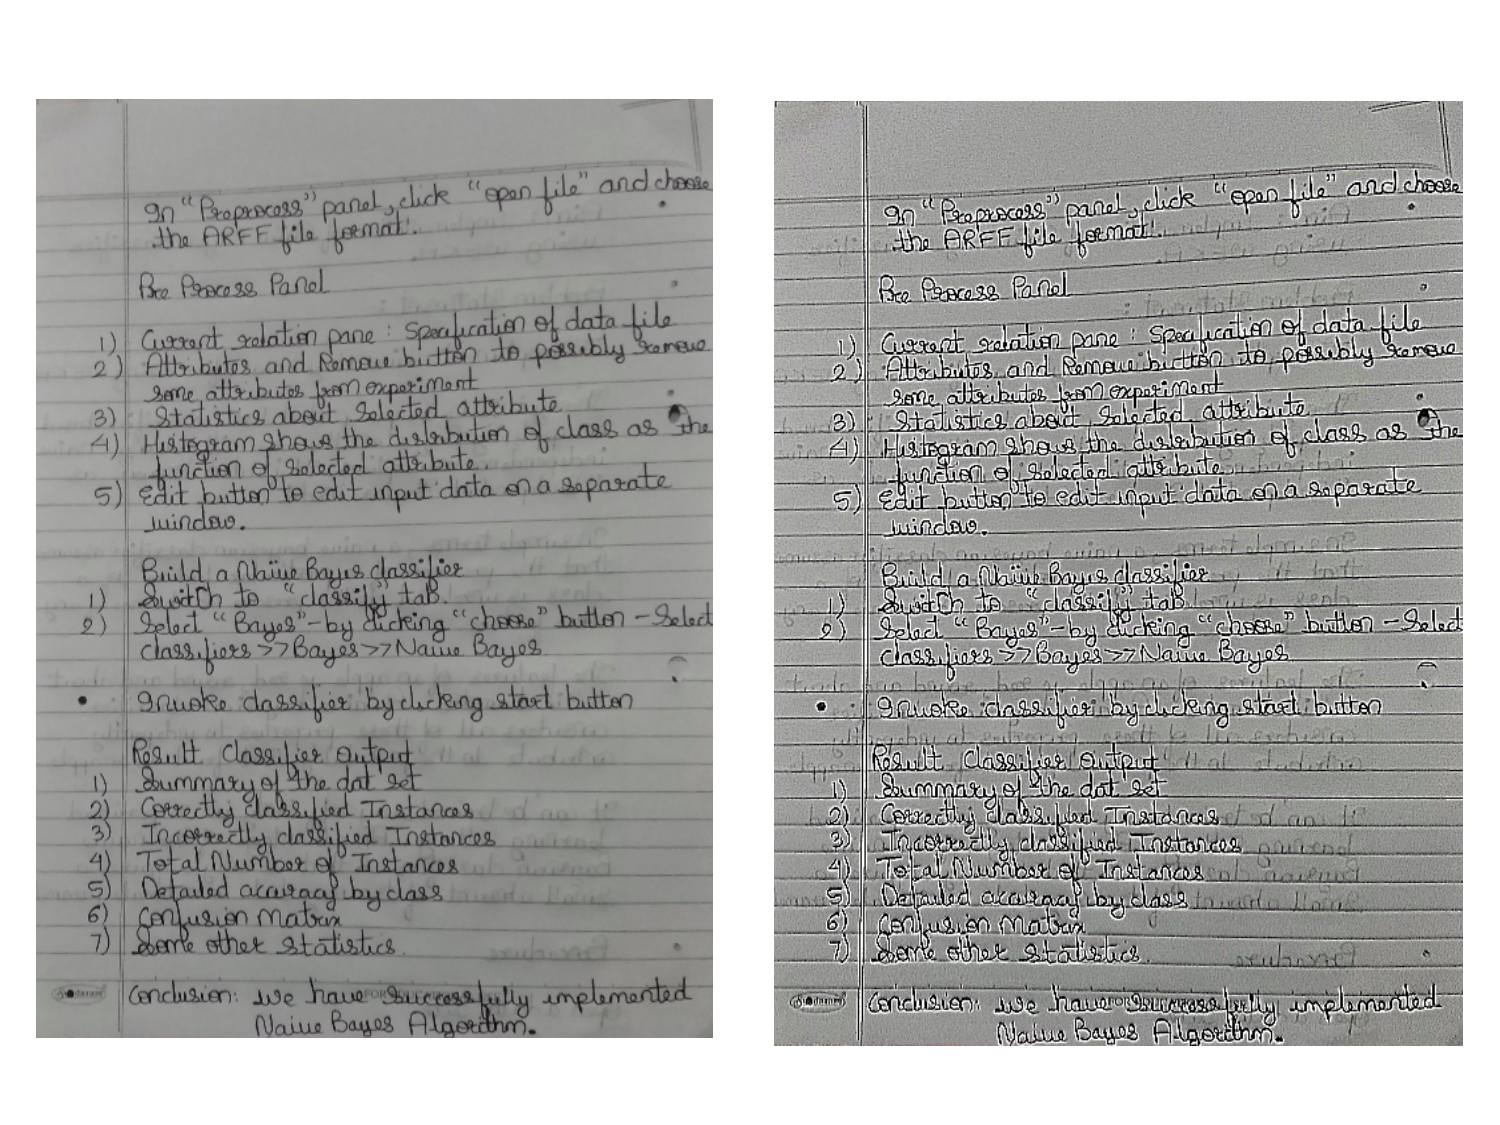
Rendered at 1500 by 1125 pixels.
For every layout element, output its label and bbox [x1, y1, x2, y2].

picture [774, 101, 1463, 1046]
picture [36, 99, 713, 1038]
